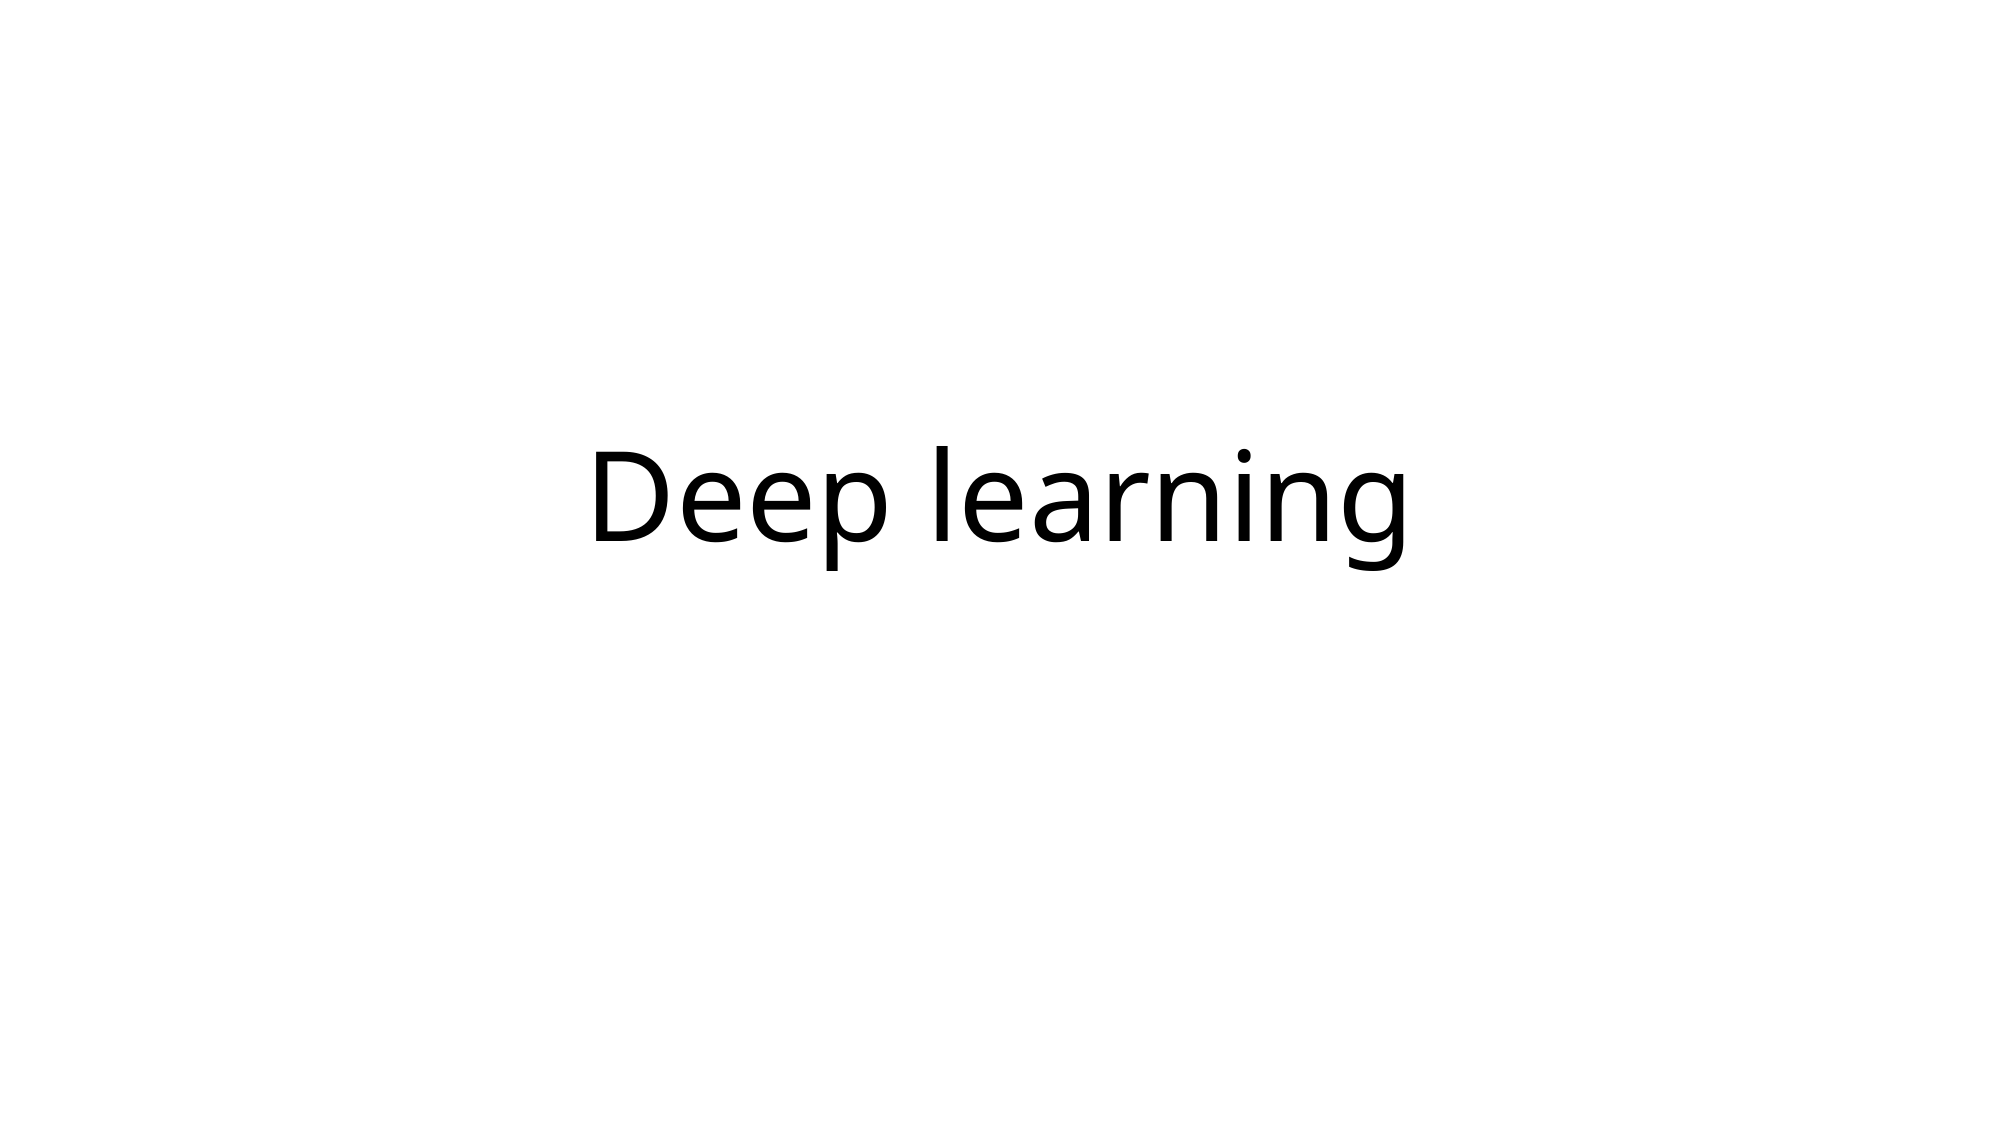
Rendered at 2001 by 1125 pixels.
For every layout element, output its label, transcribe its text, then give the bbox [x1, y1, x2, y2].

title Deep learning [249, 184, 1750, 576]
